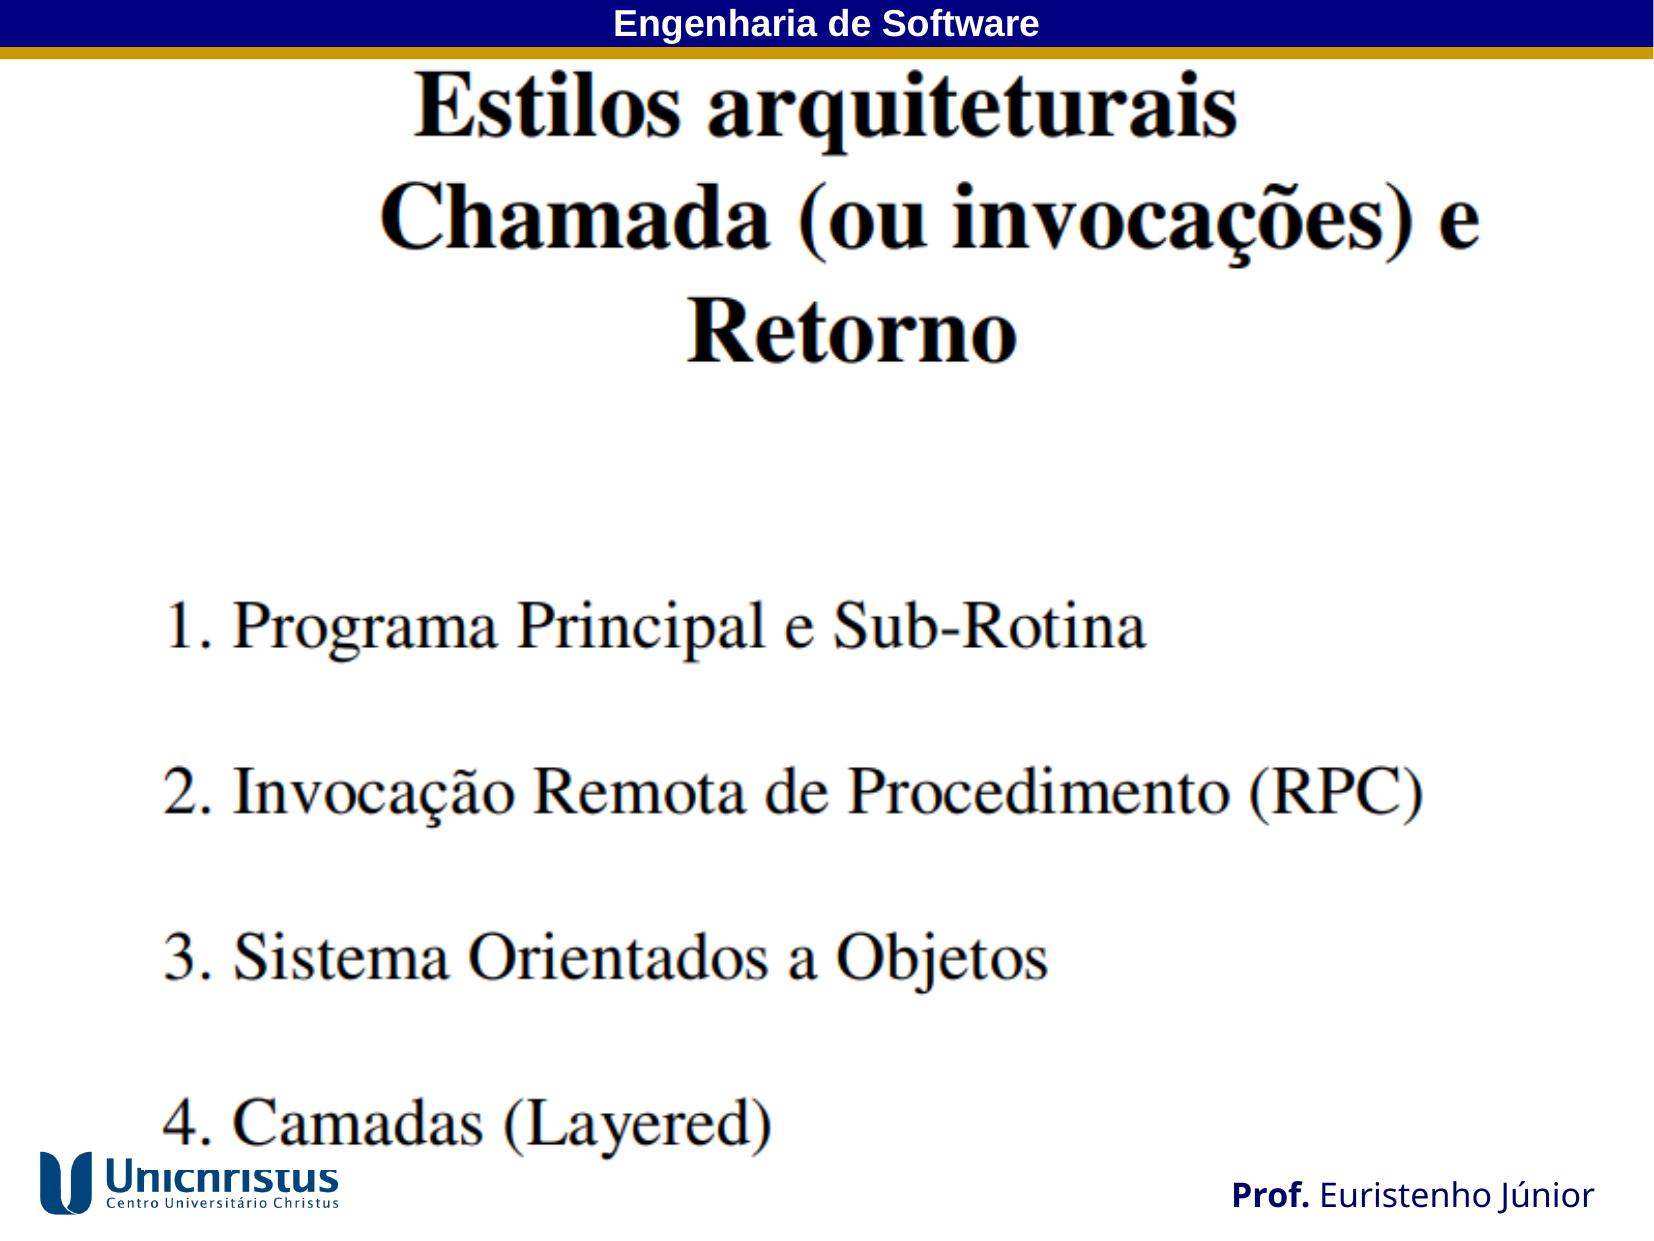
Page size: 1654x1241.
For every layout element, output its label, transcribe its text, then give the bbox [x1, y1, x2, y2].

text_box Prof. Euristenho Júnior [1216, 1163, 1654, 1224]
text_box [0, 47, 1654, 60]
text_box Engenharia de Software [0, 0, 1654, 47]
picture [35, 68, 1541, 1217]
